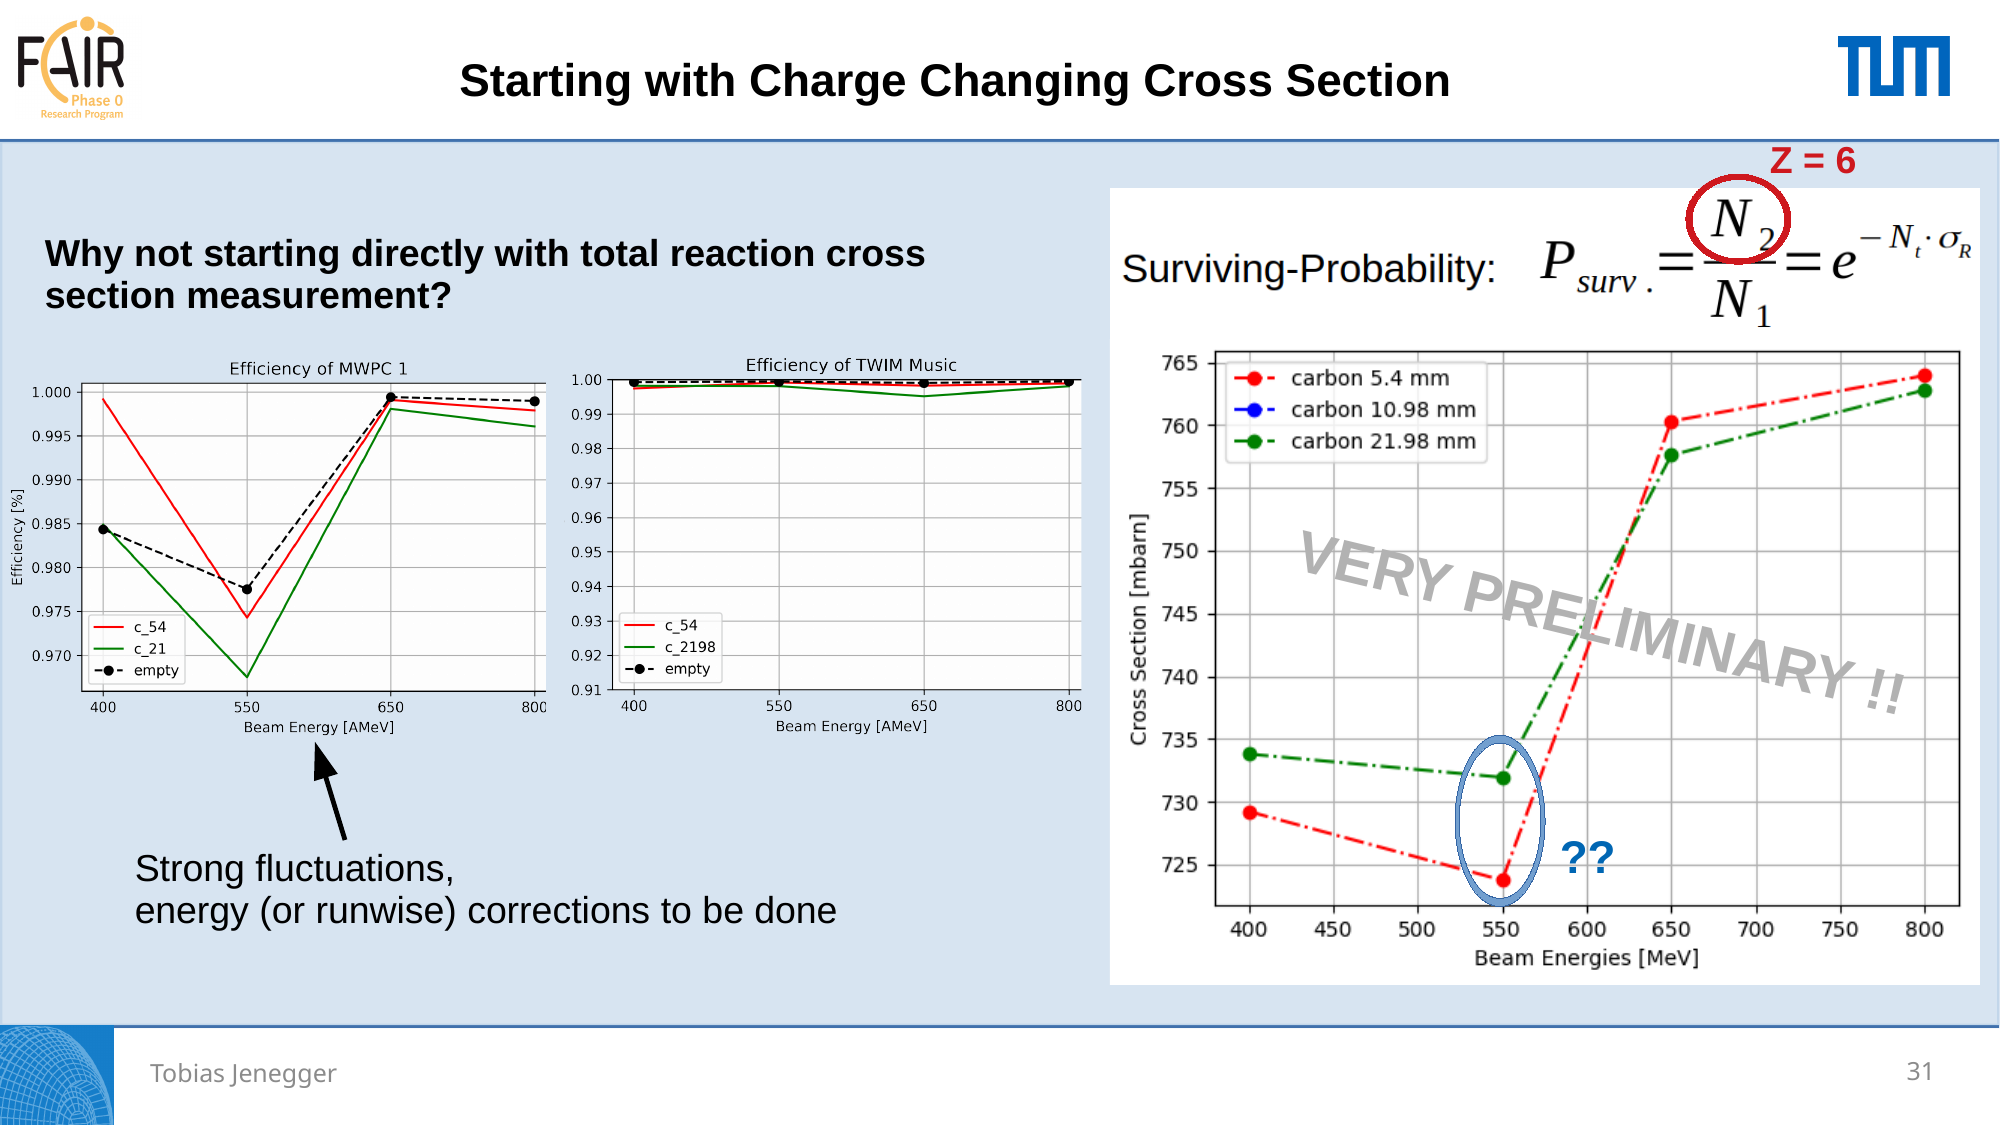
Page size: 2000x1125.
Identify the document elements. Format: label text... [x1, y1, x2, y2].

text_box VERY PRELIMINARY !! [1274, 507, 1936, 741]
picture [1109, 188, 1981, 985]
text_box Starting with Charge Changing Cross Section [333, 47, 1579, 114]
picture [1693, 188, 1784, 258]
text_box Z = 6 [1755, 131, 1966, 189]
text_box ?? [1545, 825, 1681, 892]
text_box [1685, 174, 1791, 265]
picture [5, 351, 546, 742]
text_box Strong fluctuations, energy (or runwise) corrections to be done [120, 840, 901, 981]
picture [564, 350, 1082, 741]
text_box [1455, 735, 1546, 907]
picture [0, 1025, 114, 1125]
picture [1838, 36, 1950, 96]
picture [15, 15, 142, 120]
text_box Why not starting directly with total reaction cross section measurement? [30, 224, 1051, 324]
